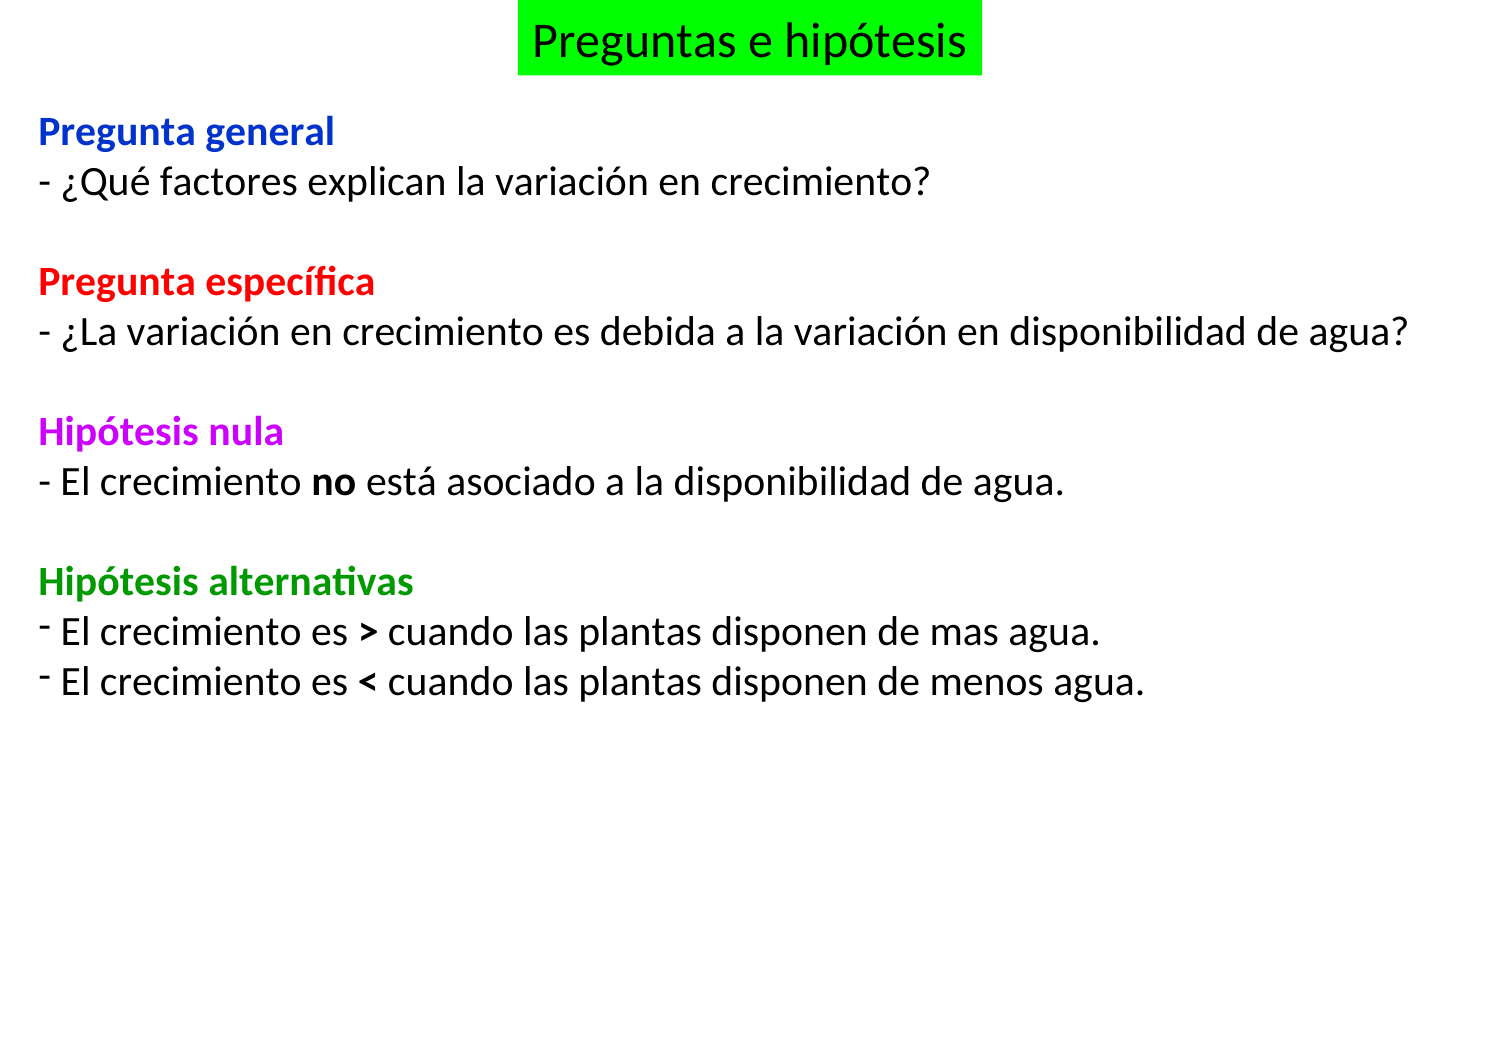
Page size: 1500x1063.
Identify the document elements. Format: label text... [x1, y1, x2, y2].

text_box Pregunta general - ¿Qué factores explican la variación en crecimiento? Pregunta específica - ¿La variación en crecimiento es debida a la variación en disponibilidad de agua? Hipótesis nula - El crecimiento no está asociado a la disponibilidad de agua. Hipótesis alternativas El crecimiento es > cuando las plantas disponen de mas agua. El crecimiento es < cuando las plantas disponen de menos agua. [23, 96, 1489, 712]
text_box Preguntas e hipótesis [517, 0, 983, 76]
